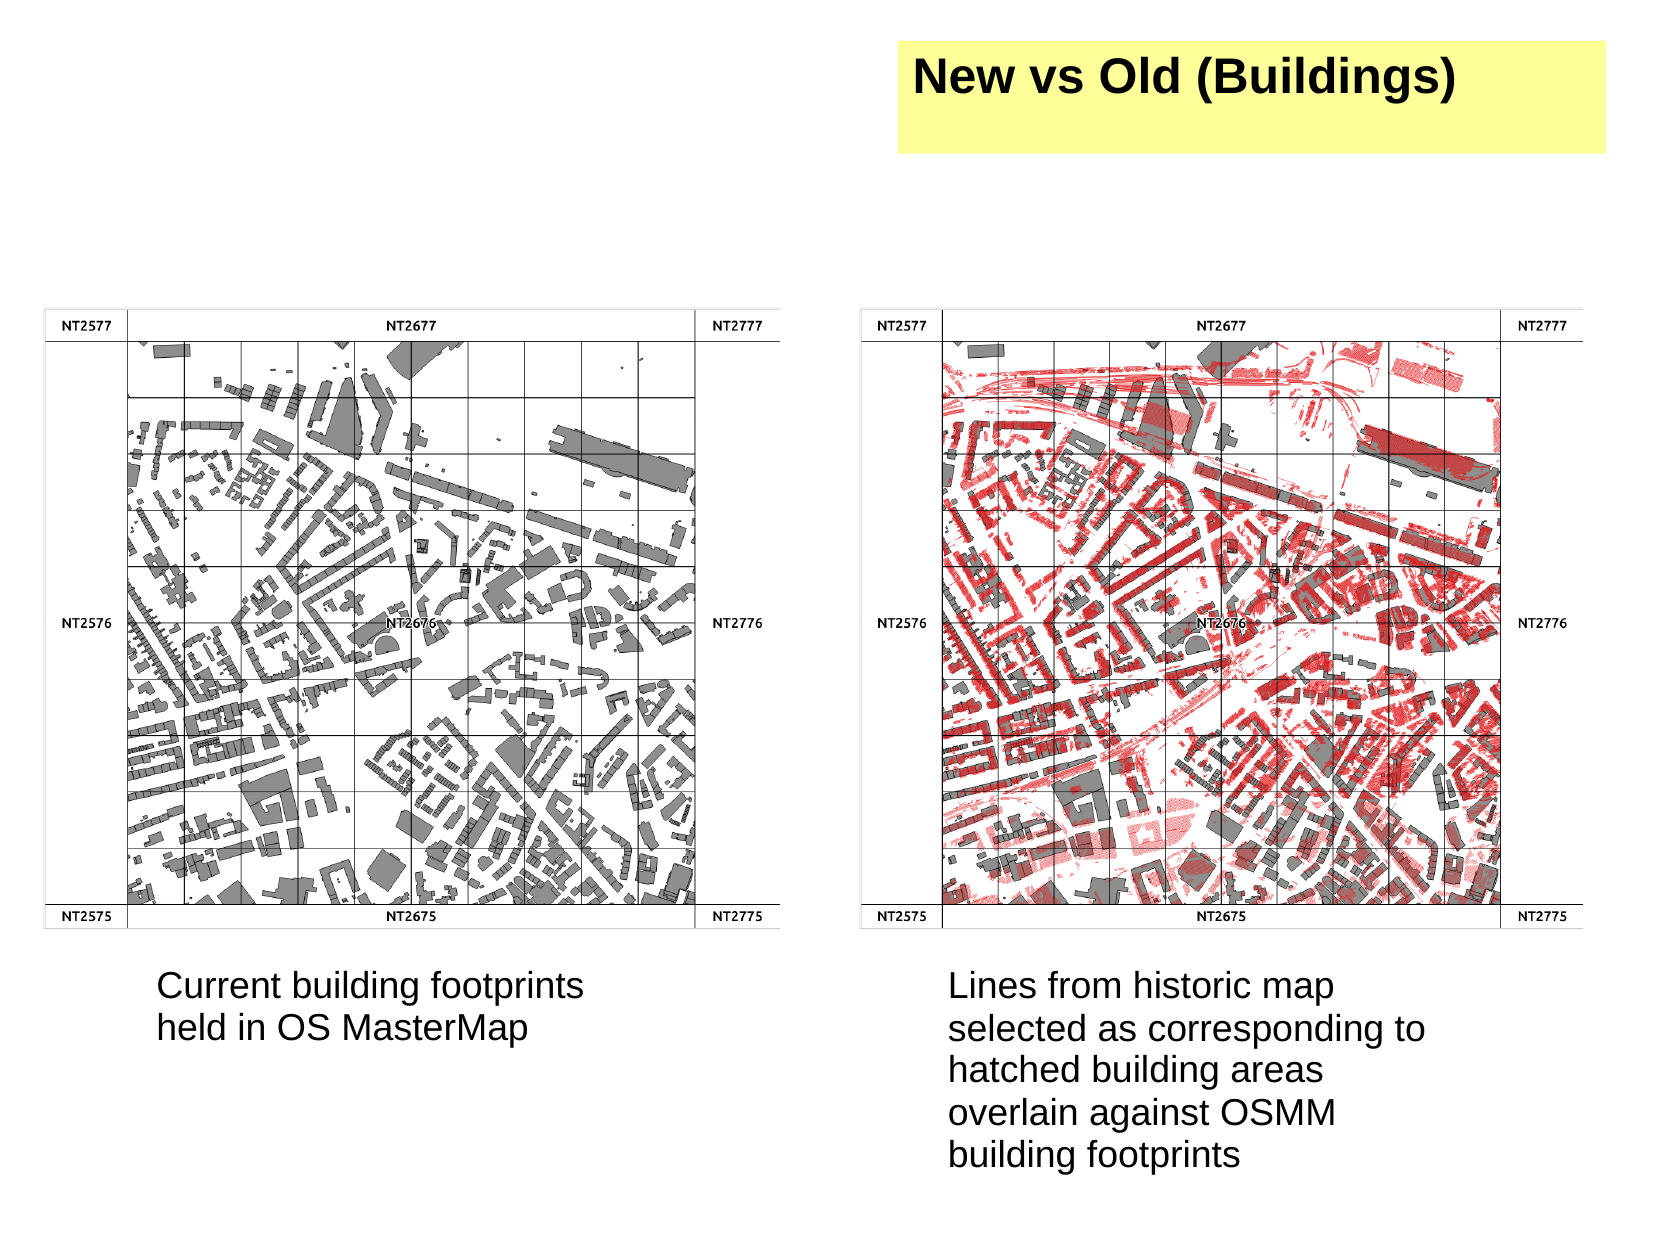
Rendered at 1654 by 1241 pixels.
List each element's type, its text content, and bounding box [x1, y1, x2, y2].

text_box Lines from historic map selected as corresponding to hatched building areas overlain against OSMM building footprints [933, 957, 1453, 1225]
picture [859, 307, 1583, 930]
text_box New vs Old (Buildings) [897, 40, 1607, 154]
text_box Current building footprints held in OS MasterMap [141, 956, 662, 1098]
picture [43, 307, 780, 930]
